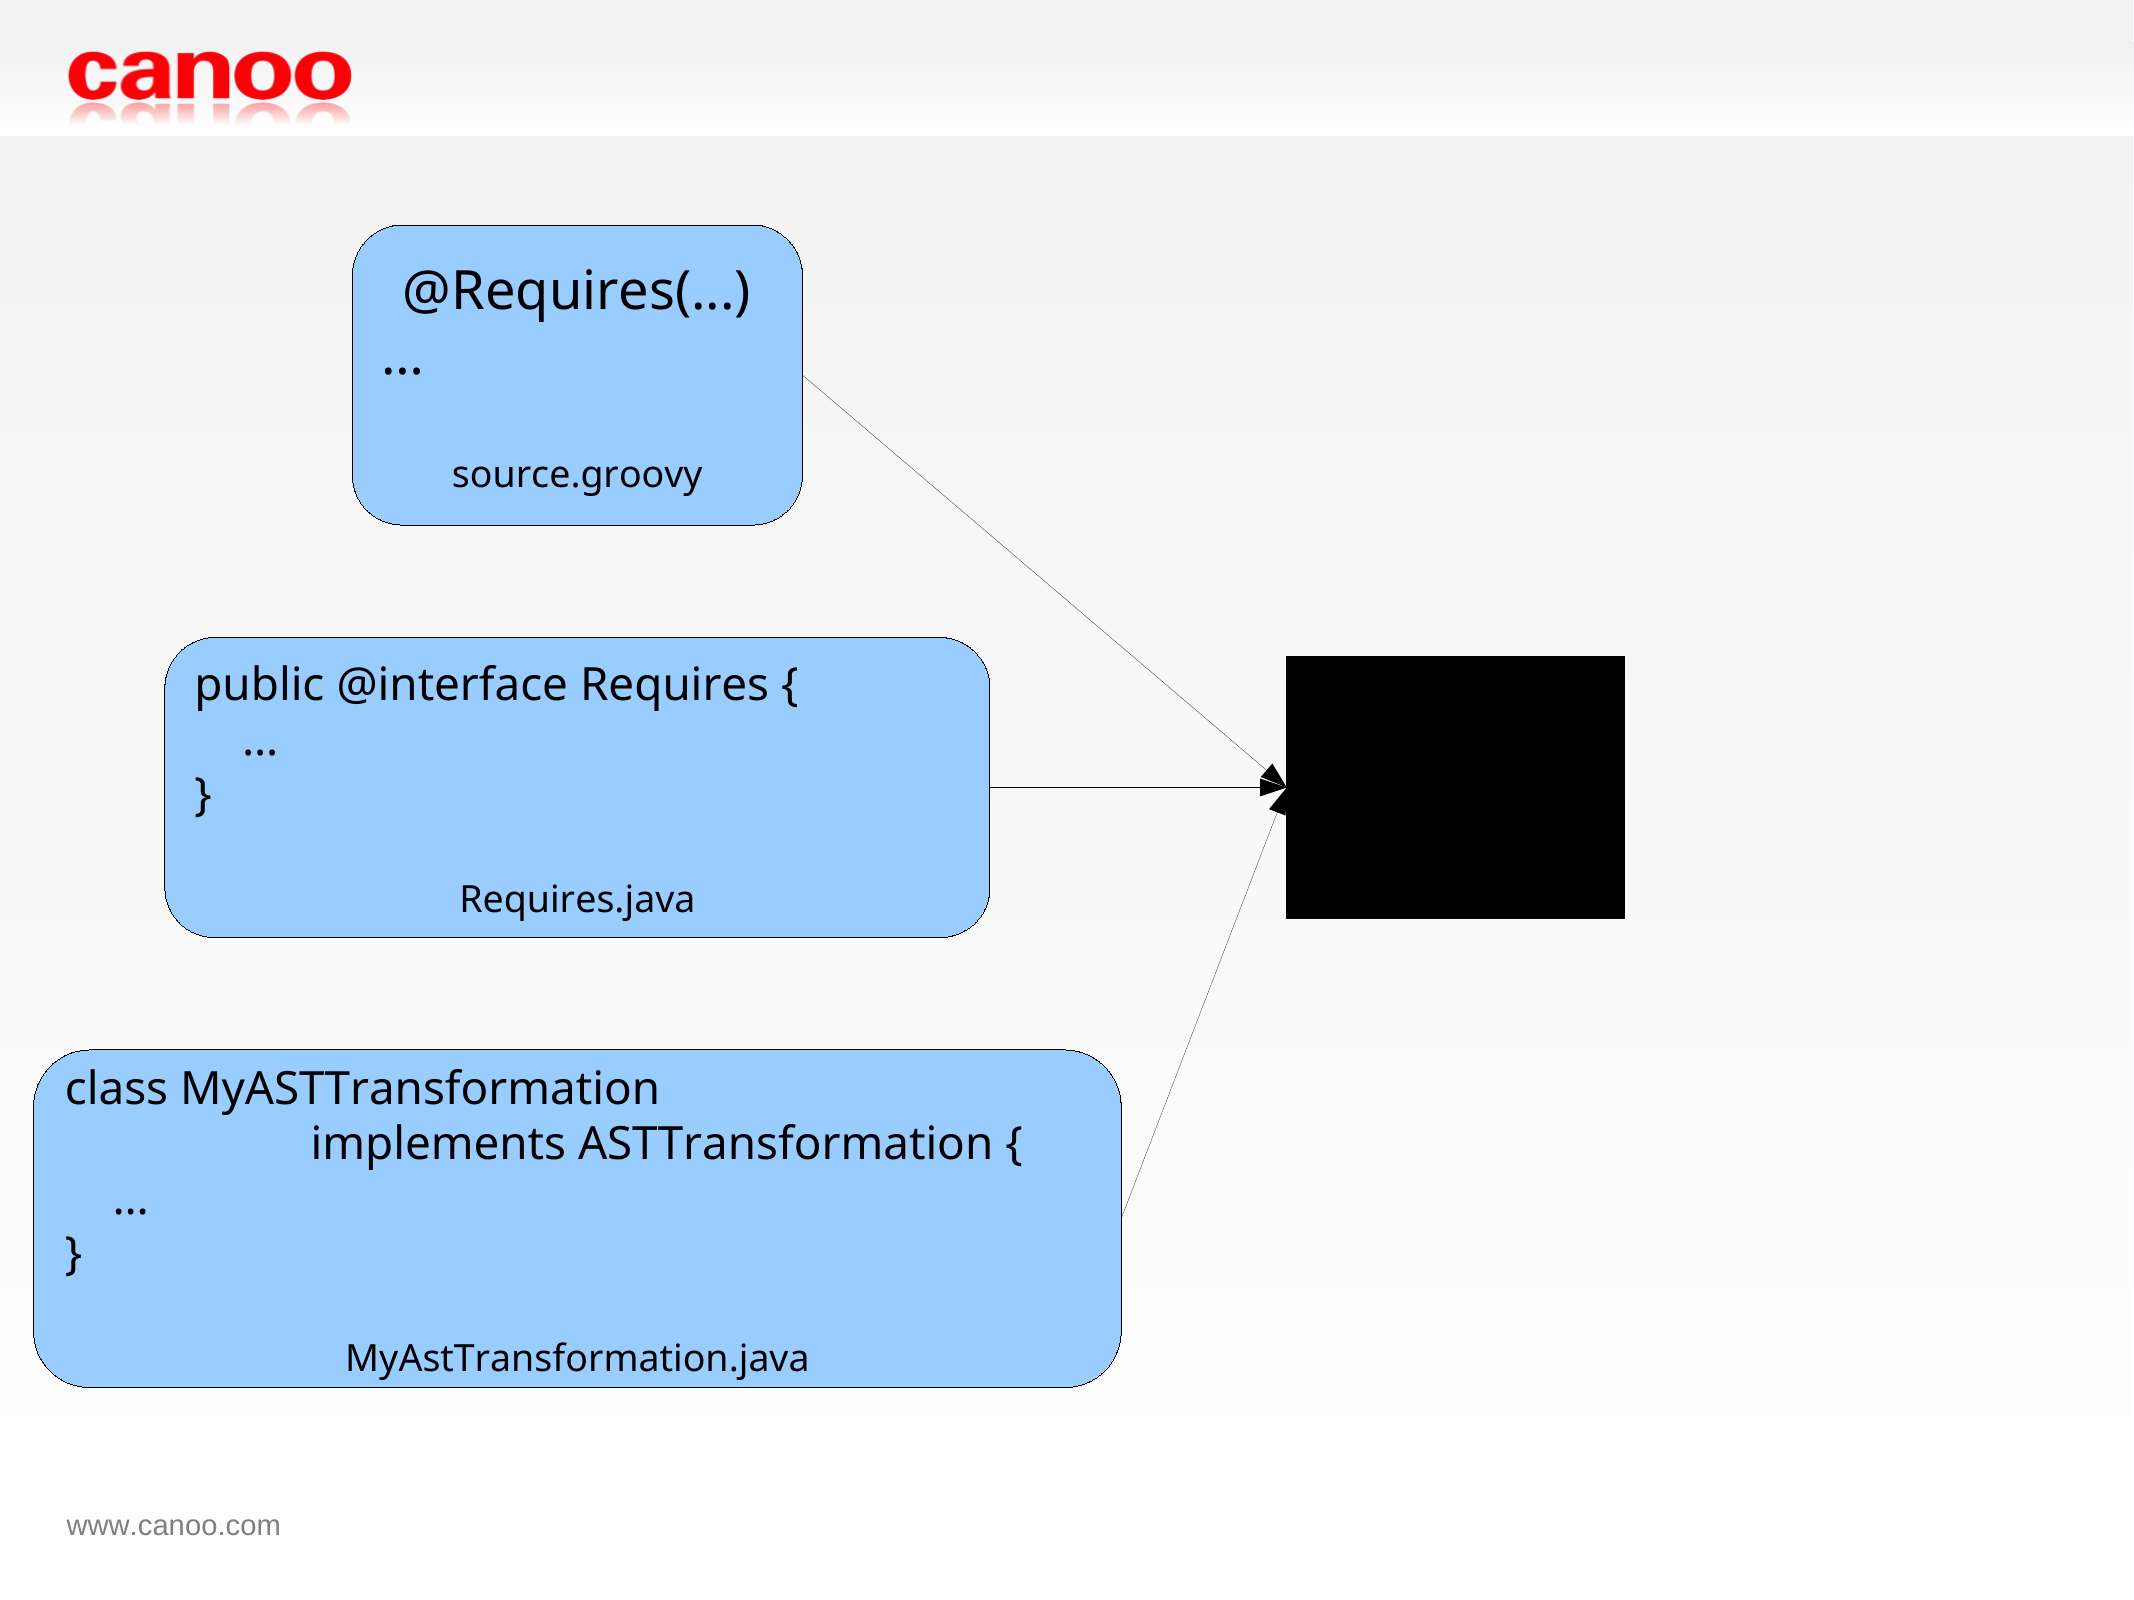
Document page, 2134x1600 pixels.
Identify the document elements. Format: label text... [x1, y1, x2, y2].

picture [65, 48, 353, 154]
text_box [1286, 656, 1625, 919]
text_box class MyASTTransformation implements ASTTransformation { … } MyAstTransformation.java [33, 1049, 1122, 1388]
text_box @Requires(...) … source.groovy [352, 225, 803, 526]
text_box public @interface Requires { … } Requires.java [164, 637, 990, 938]
